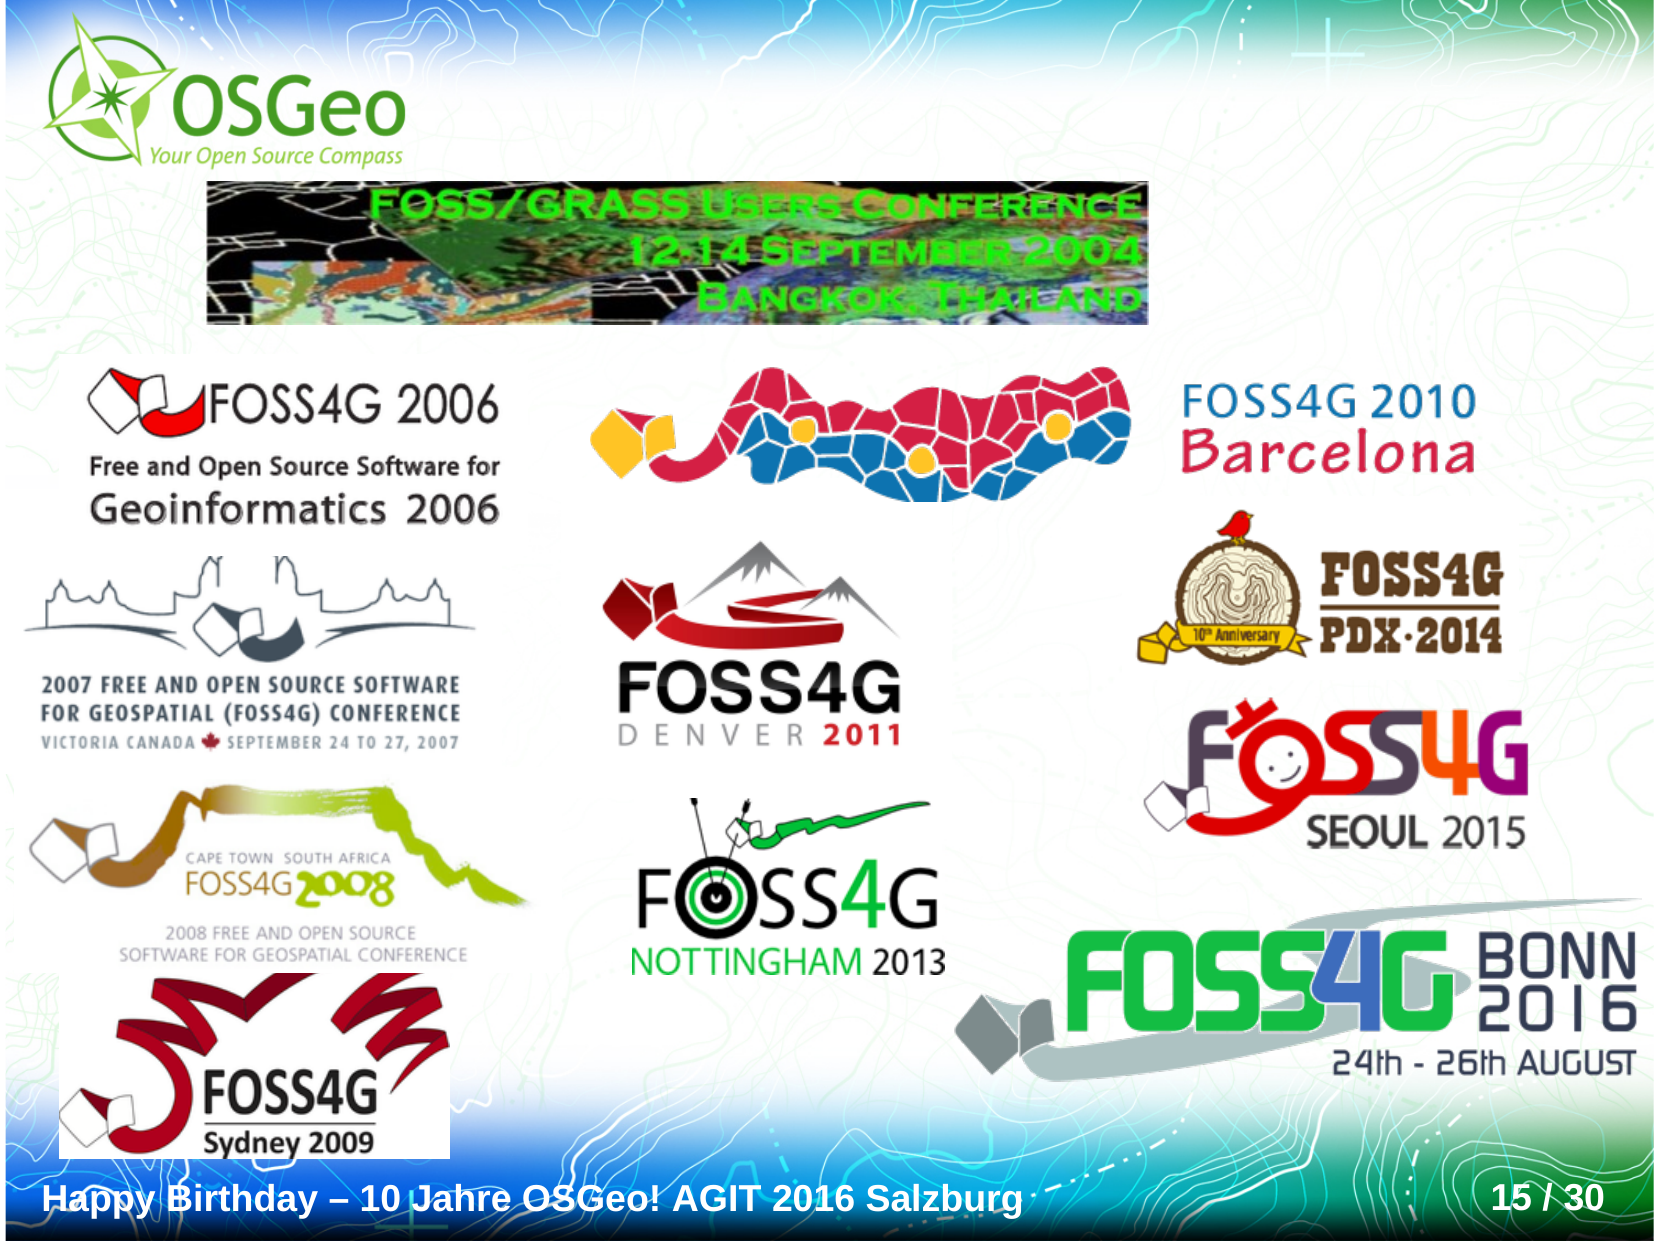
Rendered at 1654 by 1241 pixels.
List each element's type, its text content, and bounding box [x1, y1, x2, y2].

title FOSS4G [82, 200, 1571, 349]
picture [2, 0, 1654, 1241]
